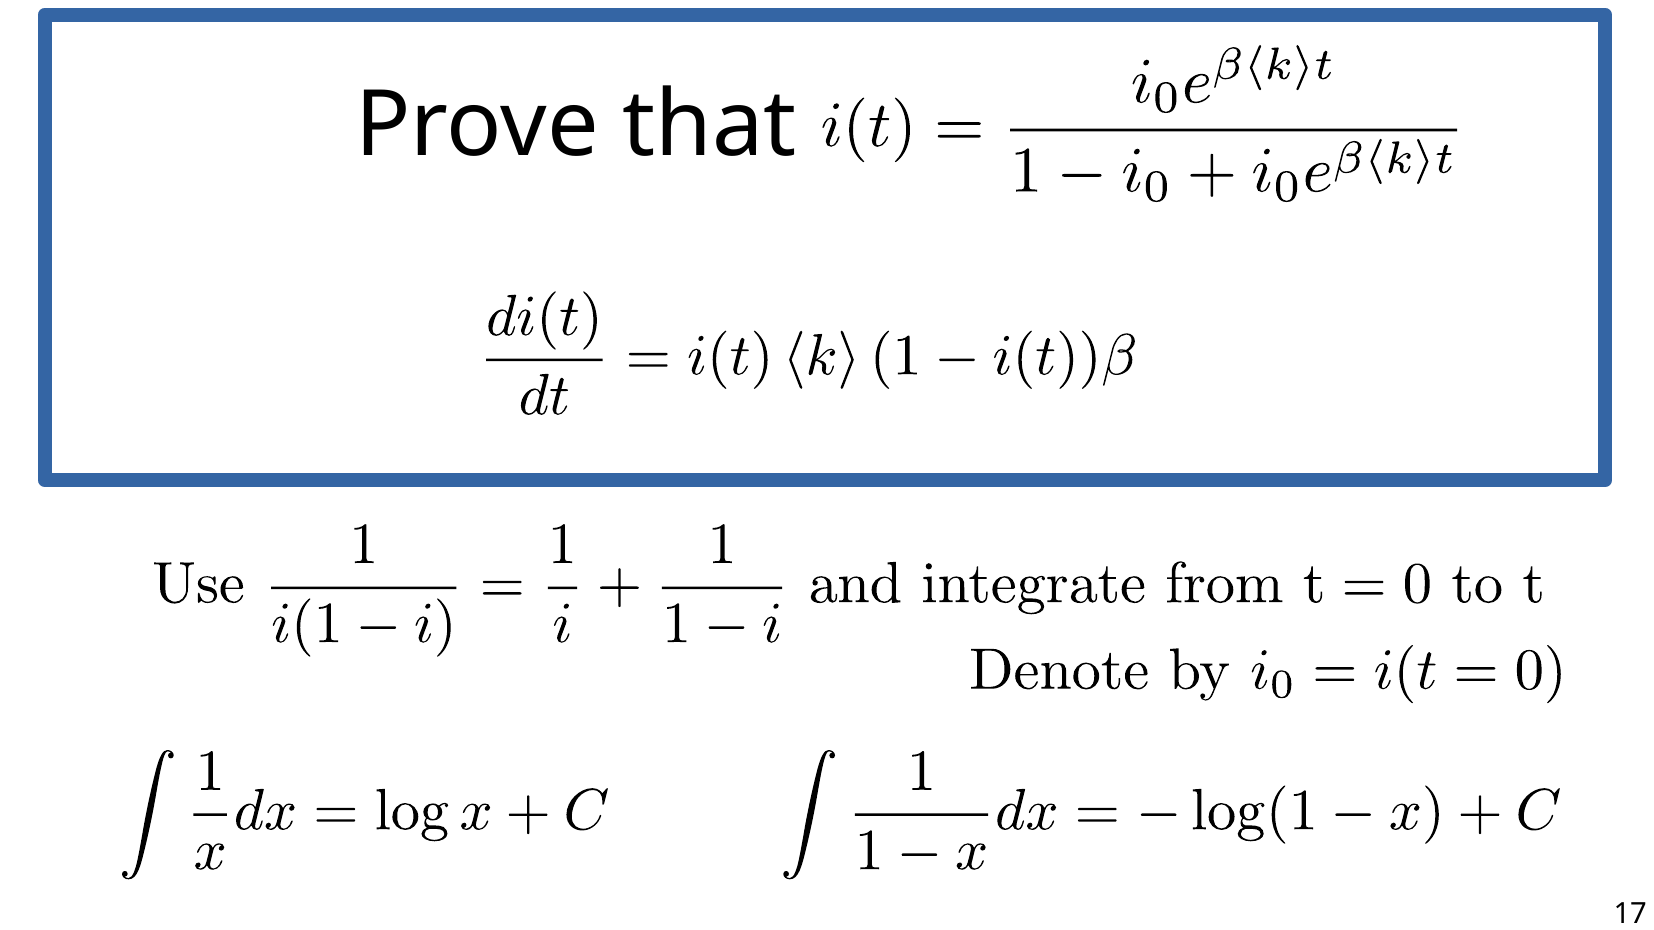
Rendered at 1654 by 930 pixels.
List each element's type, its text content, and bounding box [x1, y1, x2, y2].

text_box [780, 750, 1562, 880]
text_box [486, 291, 1138, 415]
text_box [118, 750, 610, 880]
text_box [820, 44, 1458, 203]
text_box [152, 524, 1567, 704]
title Prove that [109, 60, 820, 180]
